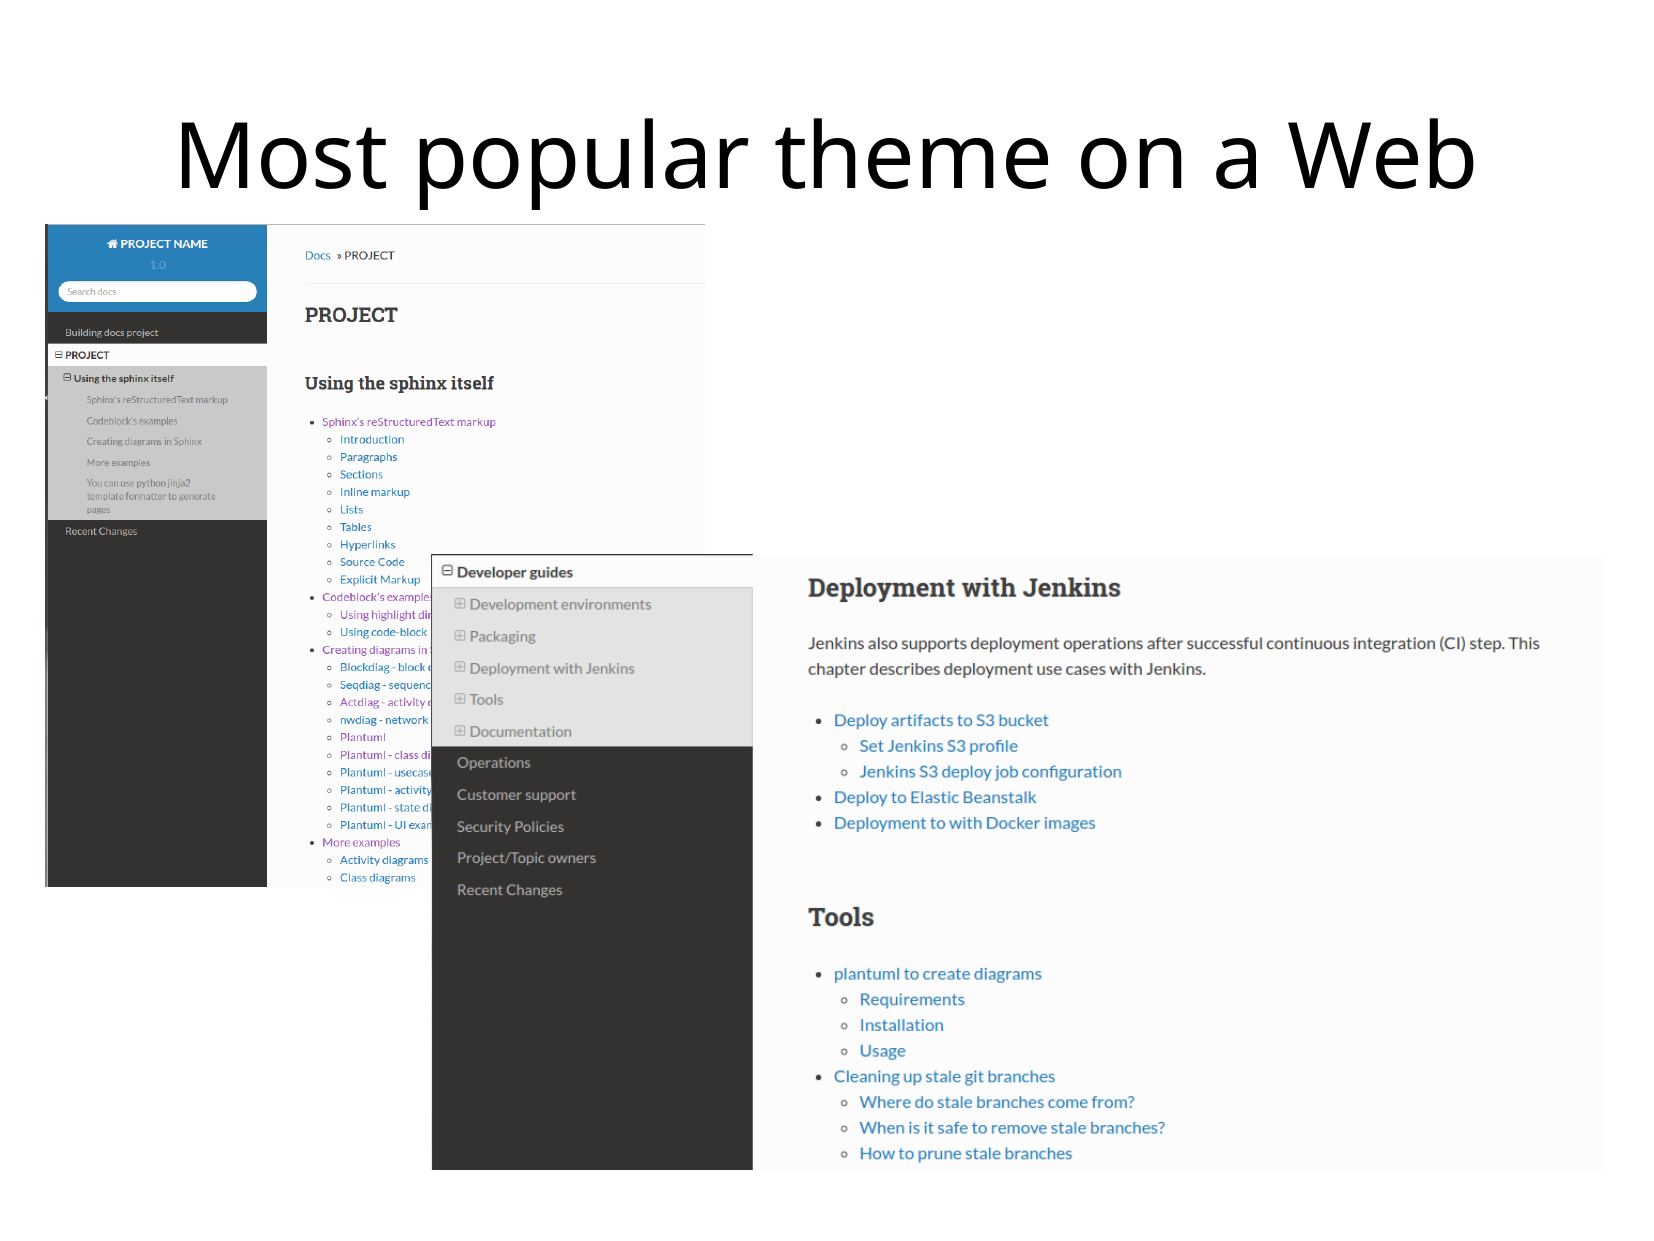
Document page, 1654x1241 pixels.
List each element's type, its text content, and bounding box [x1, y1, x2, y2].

title Most popular theme on a Web [82, 49, 1571, 257]
picture [45, 224, 1606, 1171]
